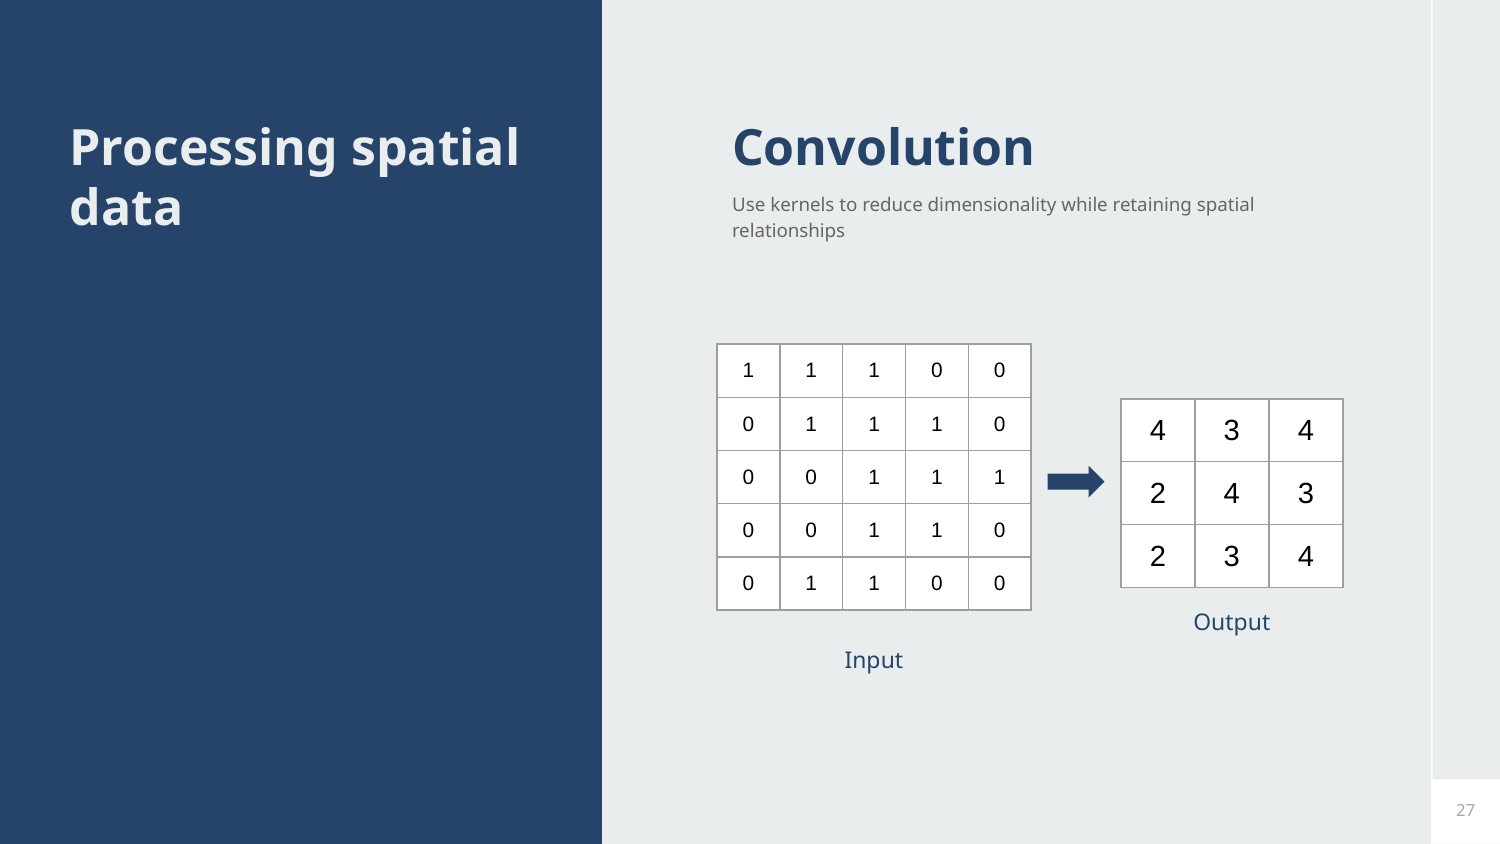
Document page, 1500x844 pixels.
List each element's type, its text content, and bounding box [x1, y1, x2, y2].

table_cell 0 [781, 504, 842, 556]
list Use kernels to reduce dimensionality while retaining spatial relationships [717, 194, 1313, 256]
table_cell 1 [843, 558, 905, 609]
table_cell 1 [781, 398, 842, 450]
table_cell 0 [718, 451, 779, 503]
table_cell 0 [969, 558, 1030, 609]
table_cell 4 [1270, 525, 1342, 587]
table_header 4 [1270, 400, 1342, 461]
table_cell 0 [969, 504, 1030, 556]
table_cell 1 [843, 398, 905, 450]
table_cell 1 [843, 504, 905, 556]
table_cell 0 [906, 558, 968, 609]
table_cell 0 [718, 558, 779, 609]
table_cell 1 [906, 451, 968, 503]
table_cell 0 [781, 451, 842, 503]
table_header 1 [843, 345, 905, 397]
table_cell 1 [843, 451, 905, 503]
table_cell 3 [1196, 525, 1268, 587]
table_header 1 [718, 345, 779, 397]
title Convolution [717, 99, 1367, 194]
table_cell 2 [1122, 462, 1194, 524]
text_box [1047, 465, 1105, 498]
table_header 3 [1196, 400, 1268, 461]
table_header 0 [906, 345, 968, 397]
table_cell 1 [969, 451, 1030, 503]
subtitle Output [1120, 588, 1344, 644]
table_cell 2 [1122, 525, 1194, 587]
table_cell 0 [969, 398, 1030, 450]
table_cell 1 [906, 504, 968, 556]
table_header 4 [1122, 400, 1194, 461]
table_cell 3 [1270, 462, 1342, 524]
title Processing spatial data [54, 99, 582, 703]
table_cell 1 [906, 398, 968, 450]
slide_number <number> [1400, 779, 1491, 844]
table_cell 1 [781, 558, 842, 609]
table_cell 0 [718, 398, 779, 450]
table_header 0 [969, 345, 1030, 397]
table_header 1 [781, 345, 842, 397]
table_cell 4 [1196, 462, 1268, 524]
subtitle Input [717, 626, 1032, 682]
table_cell 0 [718, 504, 779, 556]
